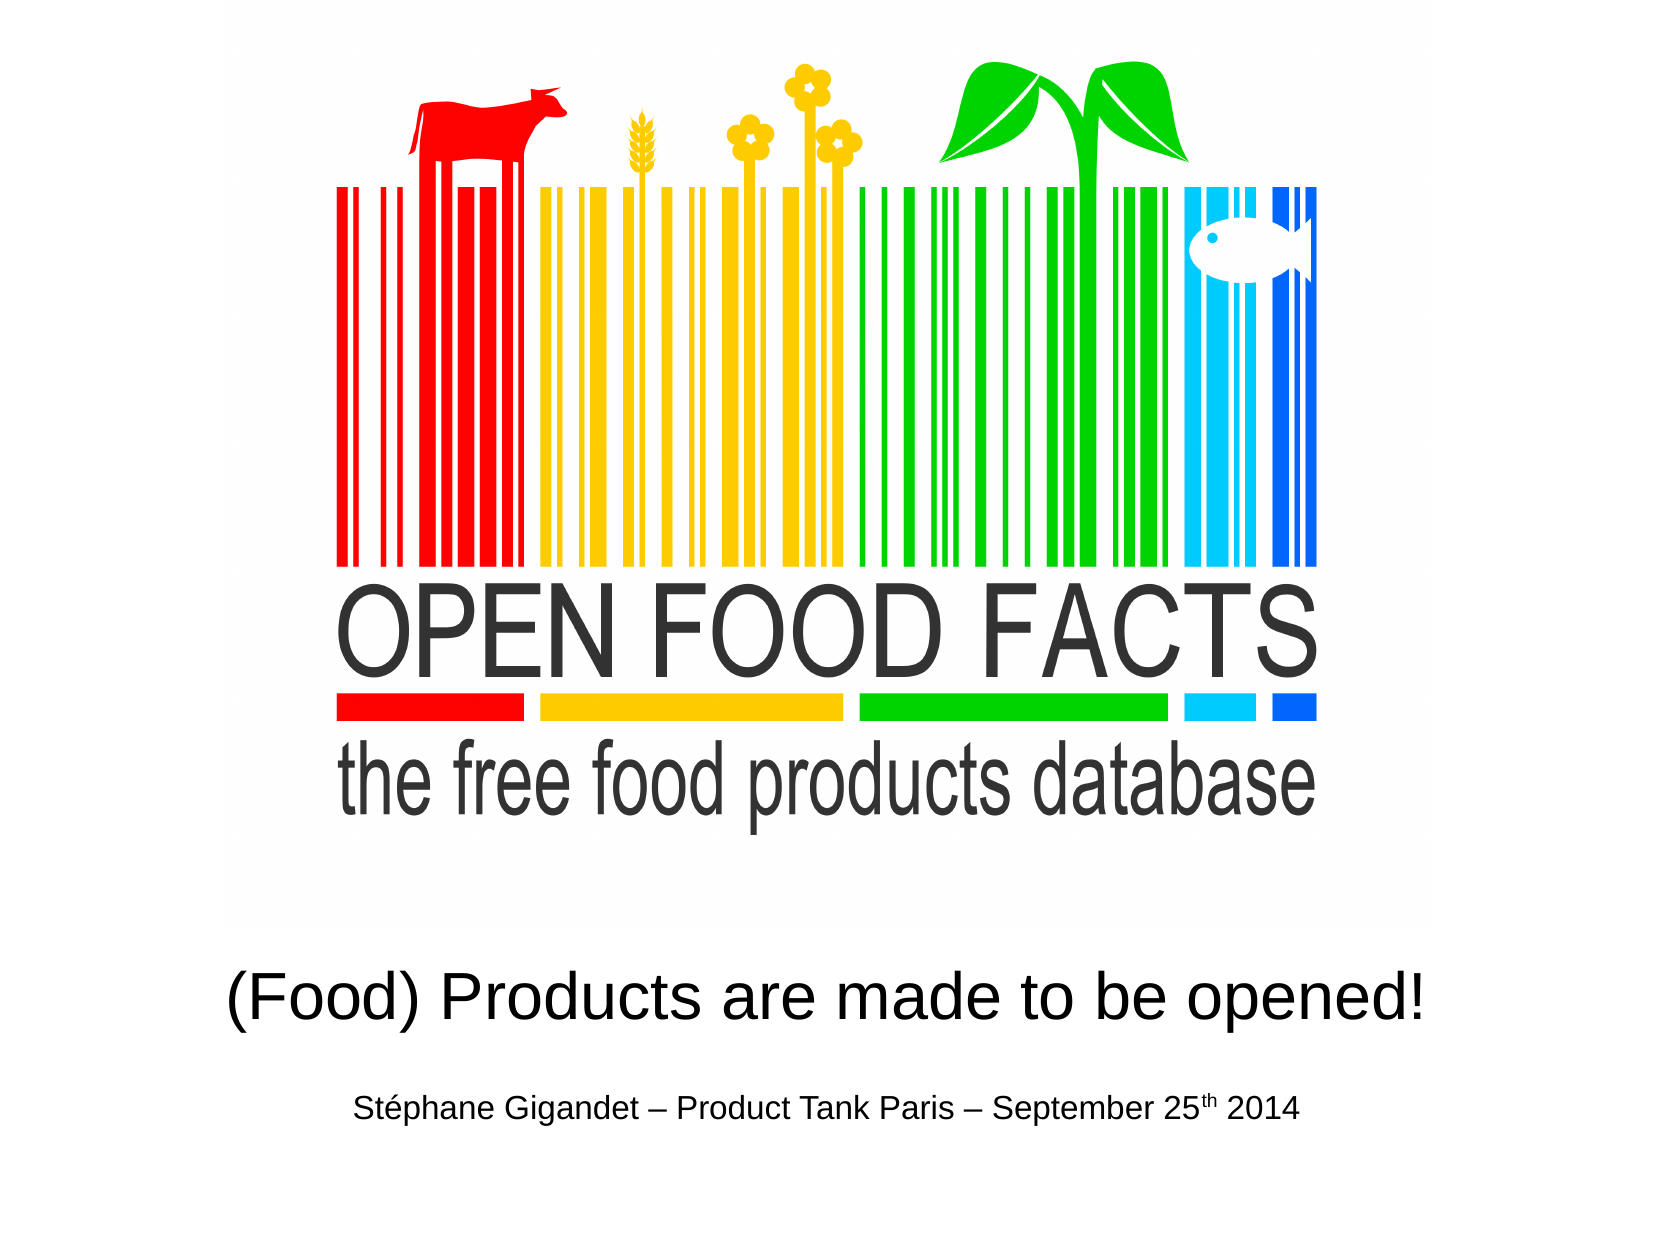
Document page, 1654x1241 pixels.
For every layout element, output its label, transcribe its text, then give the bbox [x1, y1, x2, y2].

picture [221, 0, 1432, 885]
subtitle (Food) Products are made to be opened! Stéphane Gigandet – Product Tank Paris – September 25th 2014 [82, 885, 1571, 1201]
